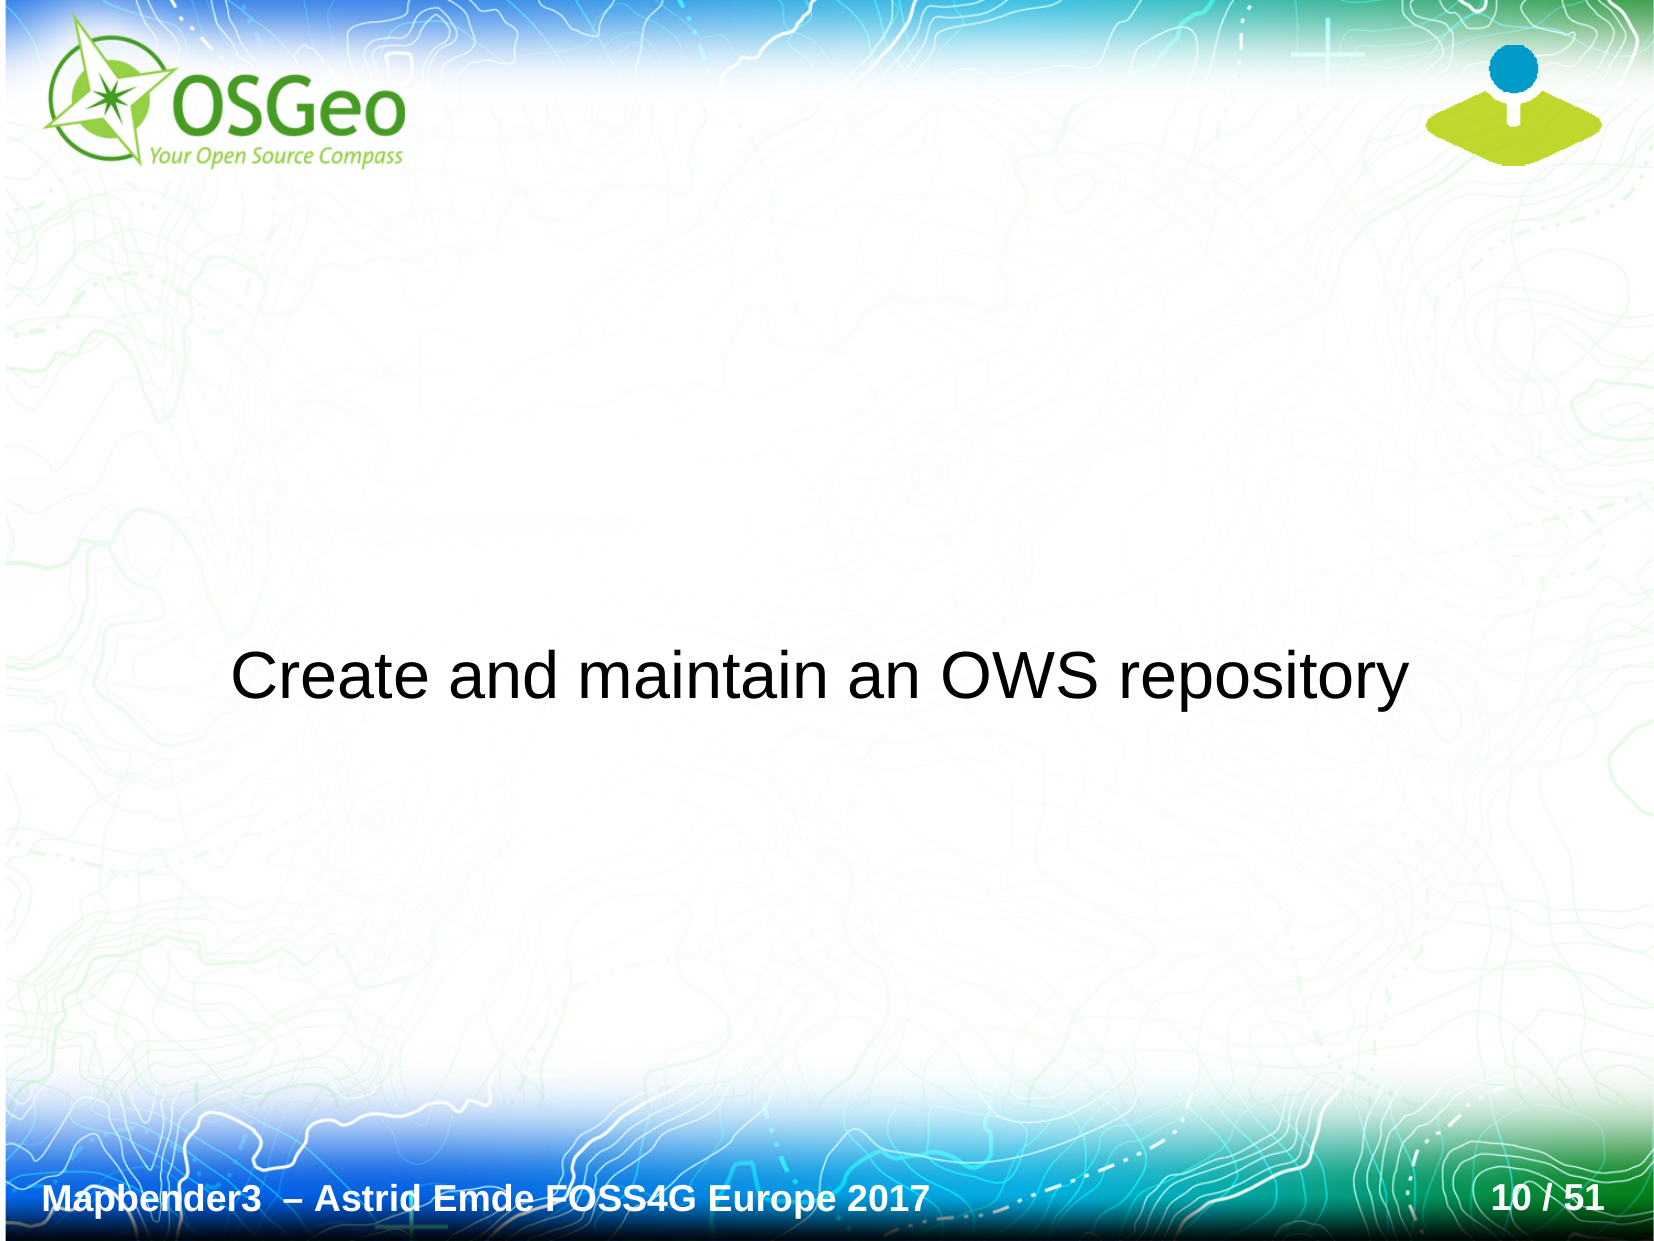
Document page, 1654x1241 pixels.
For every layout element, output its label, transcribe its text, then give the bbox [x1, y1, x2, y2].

subtitle Create and maintain an OWS repository [76, 177, 1565, 1173]
picture [5, 0, 1654, 1241]
